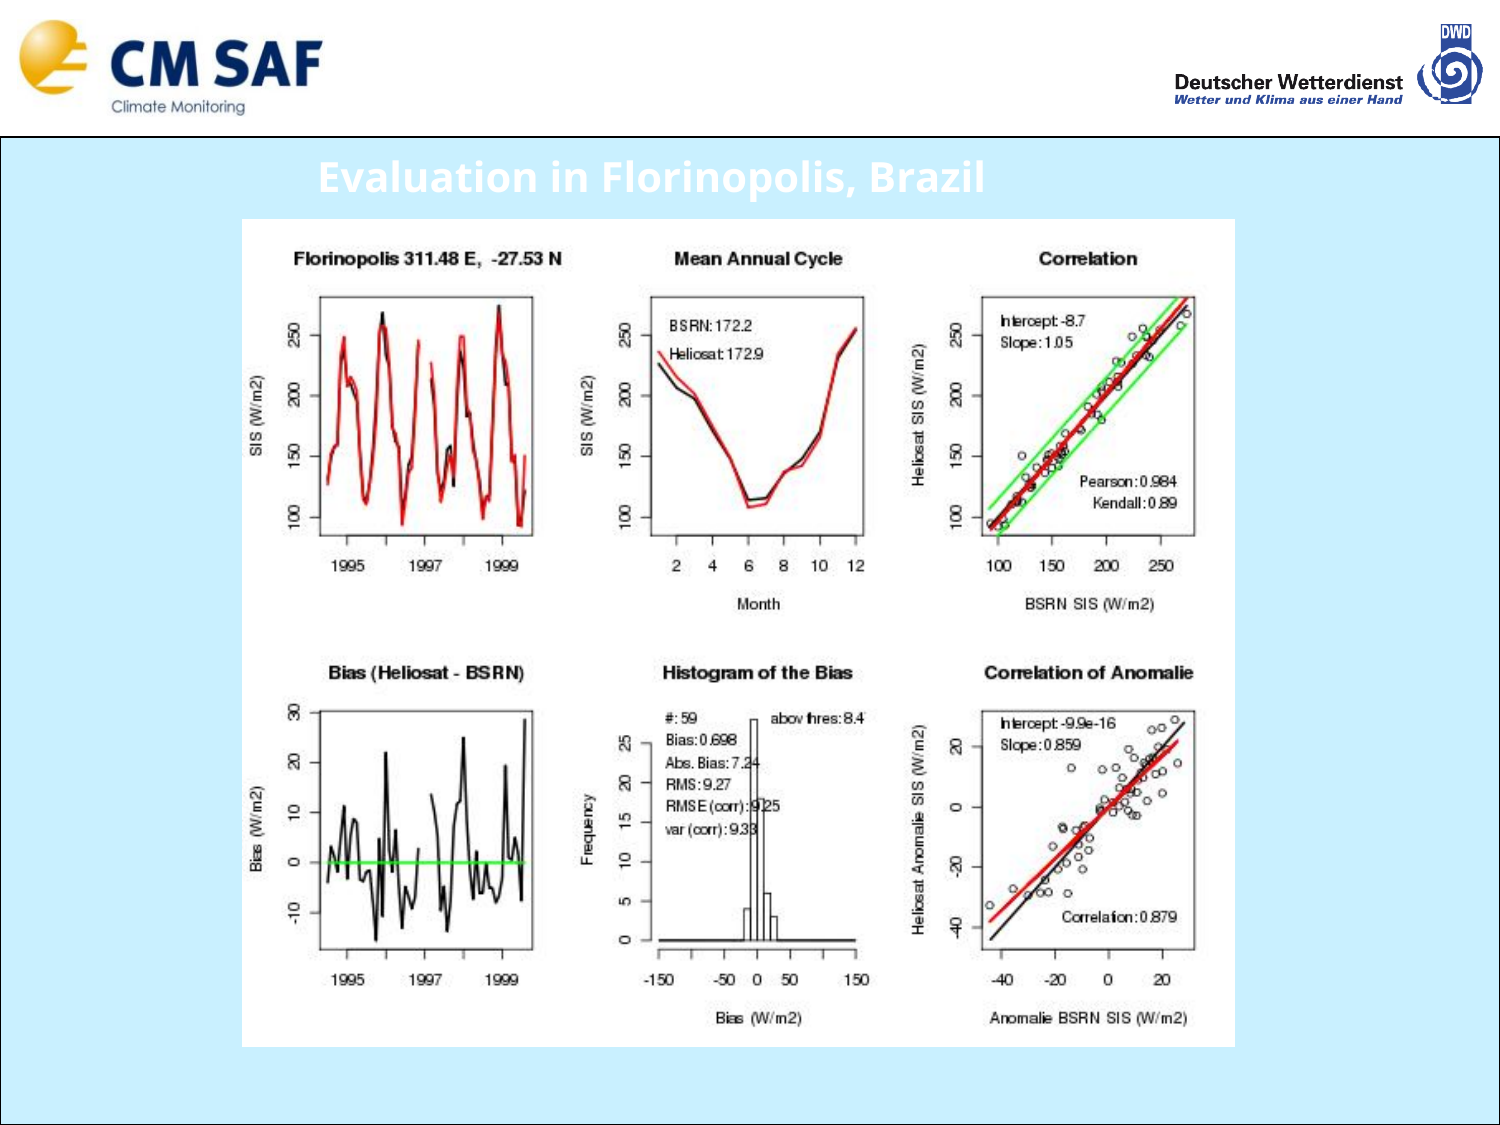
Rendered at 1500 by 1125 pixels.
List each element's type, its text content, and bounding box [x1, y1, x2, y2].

picture [17, 19, 325, 117]
picture [242, 219, 1235, 1047]
picture [1175, 24, 1483, 104]
text_box Evaluation in Florinopolis, Brazil [302, 142, 1353, 209]
